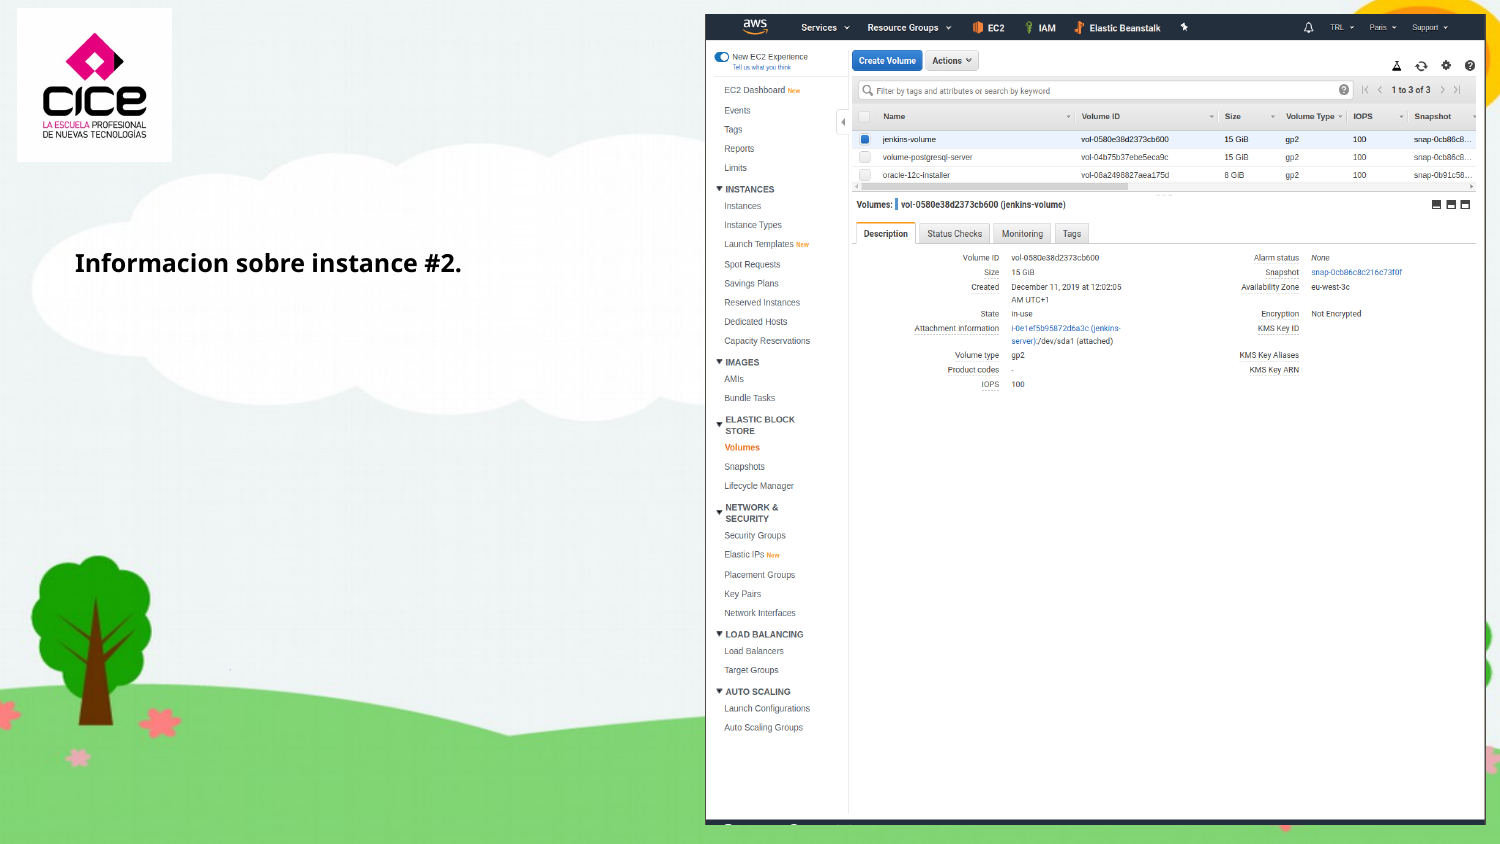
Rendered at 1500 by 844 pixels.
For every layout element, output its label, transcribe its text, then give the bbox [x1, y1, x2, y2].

picture [0, 0, 1500, 844]
title Informacion sobre instance #2. [75, 240, 519, 286]
